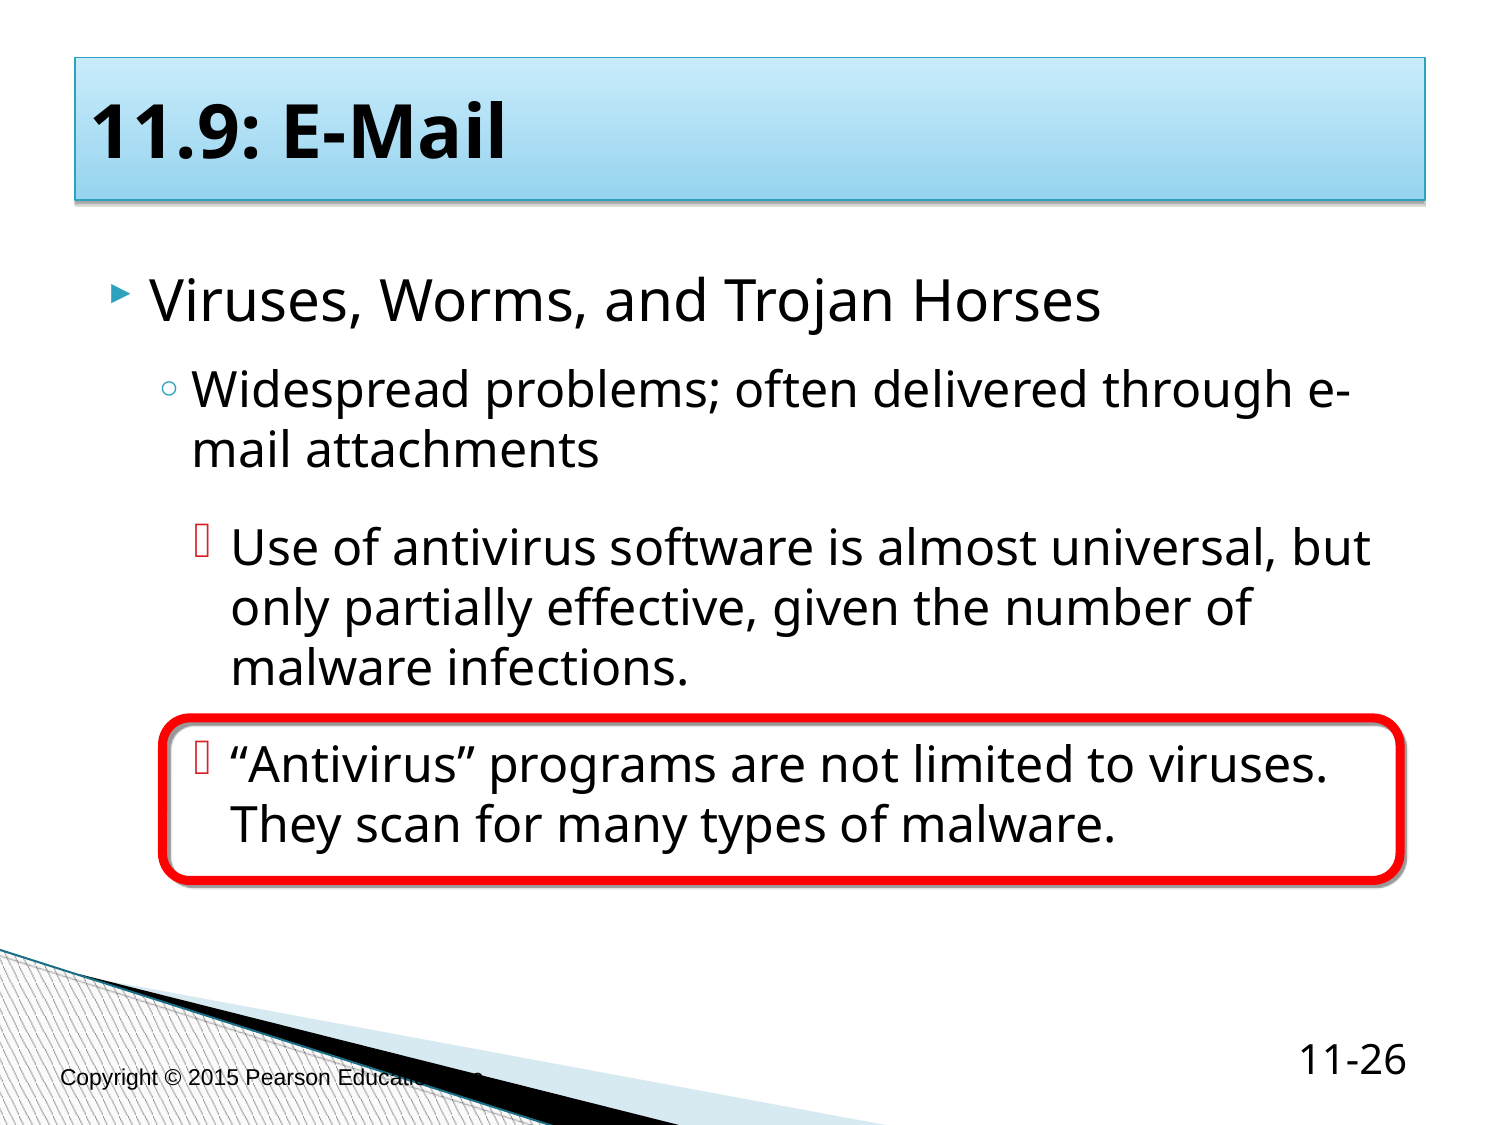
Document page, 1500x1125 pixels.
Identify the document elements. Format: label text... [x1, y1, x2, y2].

picture [0, 952, 543, 1125]
slide_number 11-<number> [1212, 1037, 1423, 1098]
title 11.9: E-Mail [75, 57, 1425, 200]
footer Copyright © 2015 Pearson Education, Inc. [37, 1050, 513, 1098]
list Viruses, Worms, and Trojan Horses Widespread problems; often delivered through e-mail attachments Use of antivirus software is almost universal, but only partially effective, given the number of malware infections. “Antivirus” programs are not limited to viruses. They scan for many types of malware. [75, 255, 1425, 1013]
